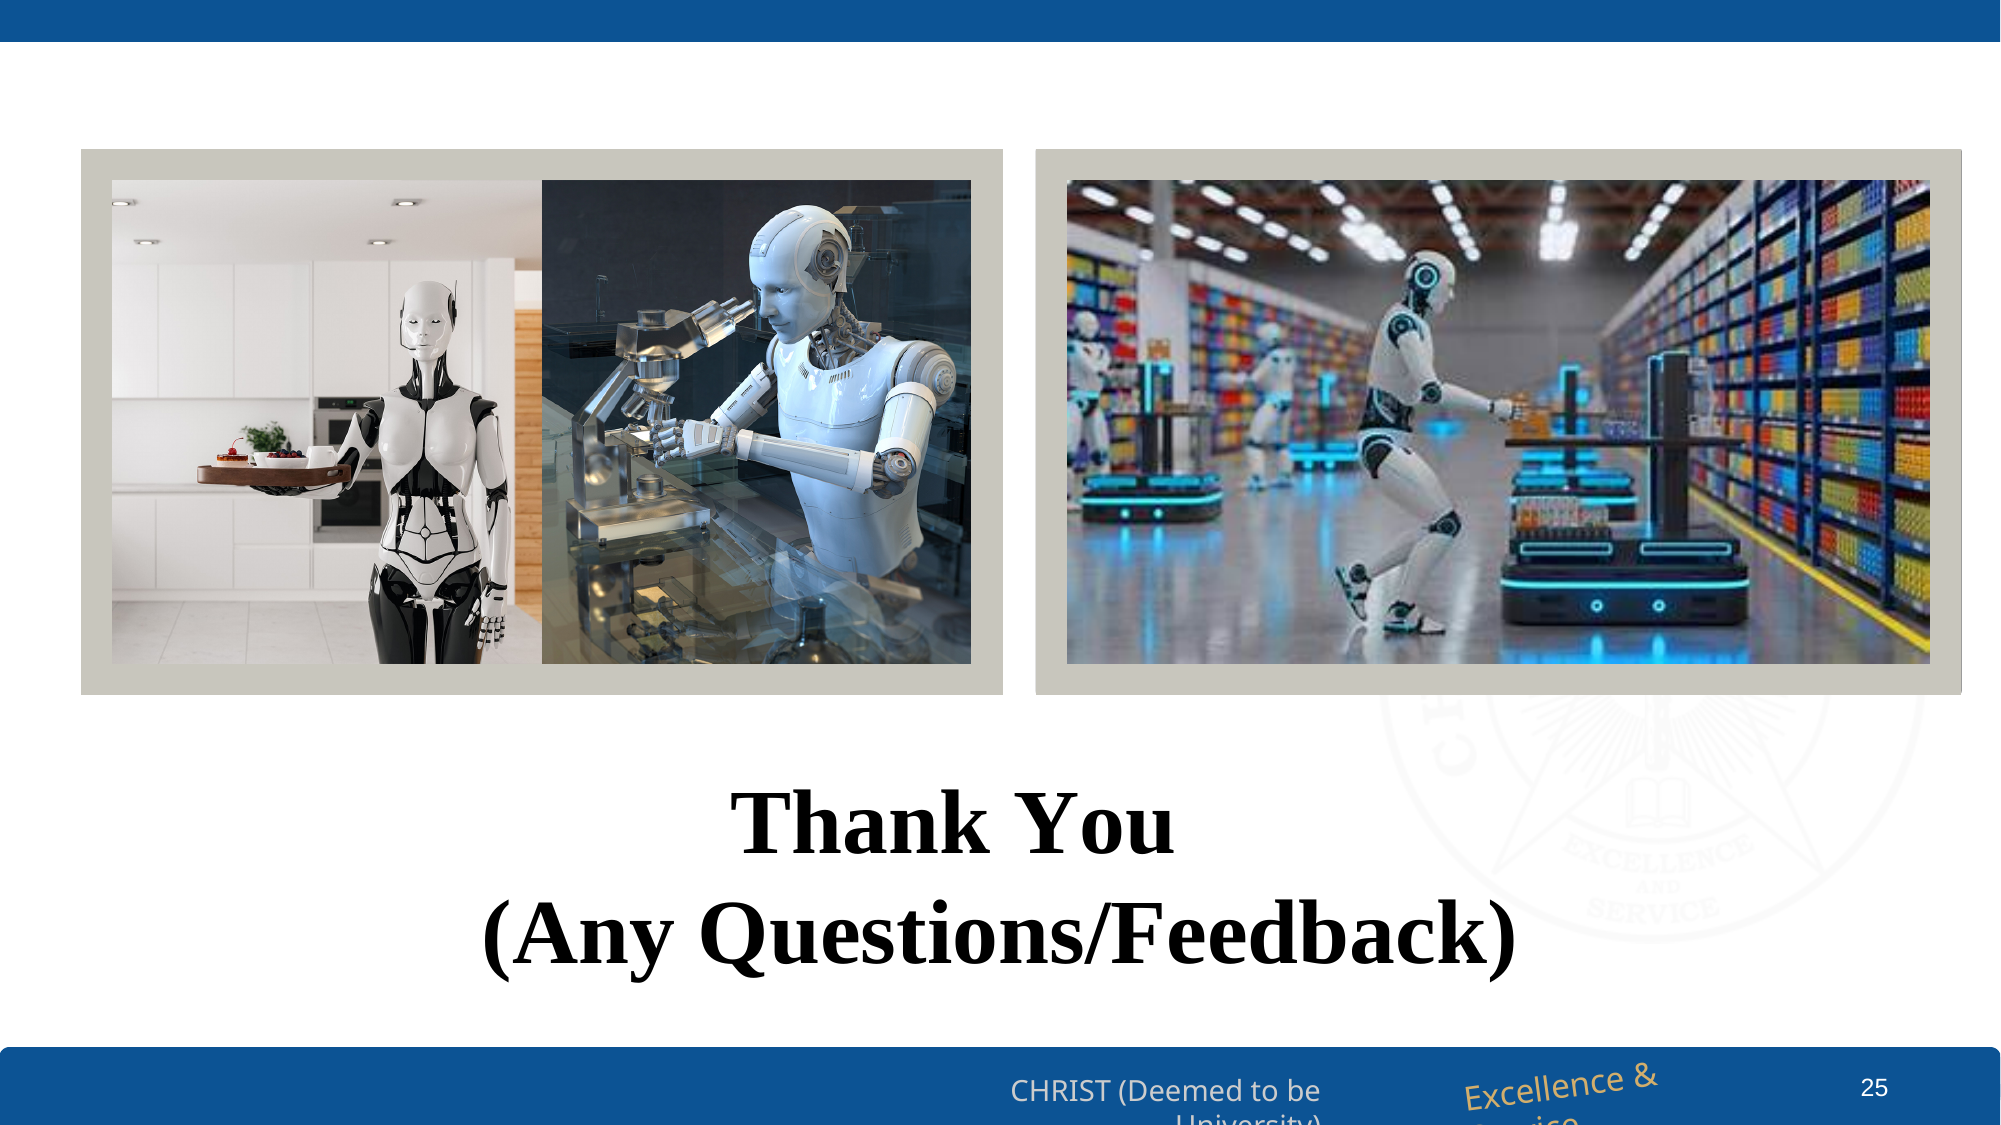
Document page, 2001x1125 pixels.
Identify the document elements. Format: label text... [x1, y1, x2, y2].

title Thank You (Any Questions/Feedback) [0, 502, 1864, 1100]
text_box [1840, 1051, 1961, 1118]
picture [112, 180, 972, 664]
picture [1066, 180, 1930, 664]
